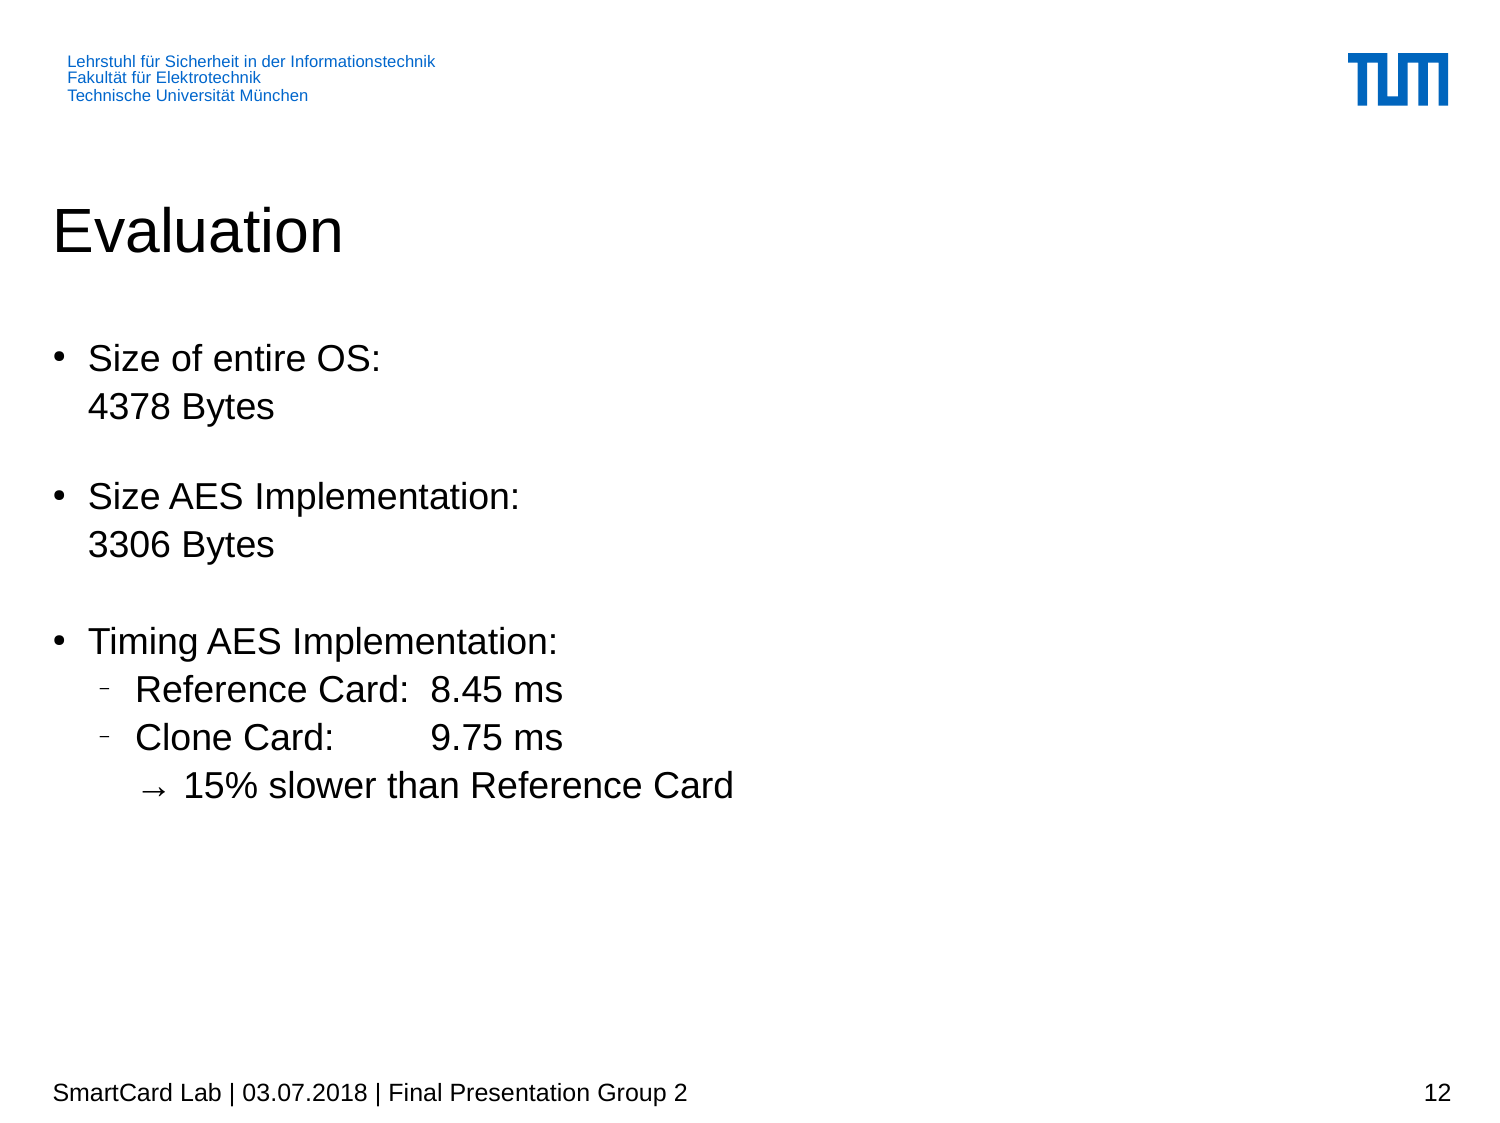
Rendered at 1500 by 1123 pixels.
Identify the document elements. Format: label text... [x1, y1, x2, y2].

list Size of entire OS: 4378 Bytes Size AES Implementation: 3306 Bytes Timing AES Implementation: Reference Card: 8.45 ms Clone Card: 9.75 ms → 15% slower than Reference Card [52, 330, 1453, 801]
title Evaluation [52, 195, 1453, 266]
